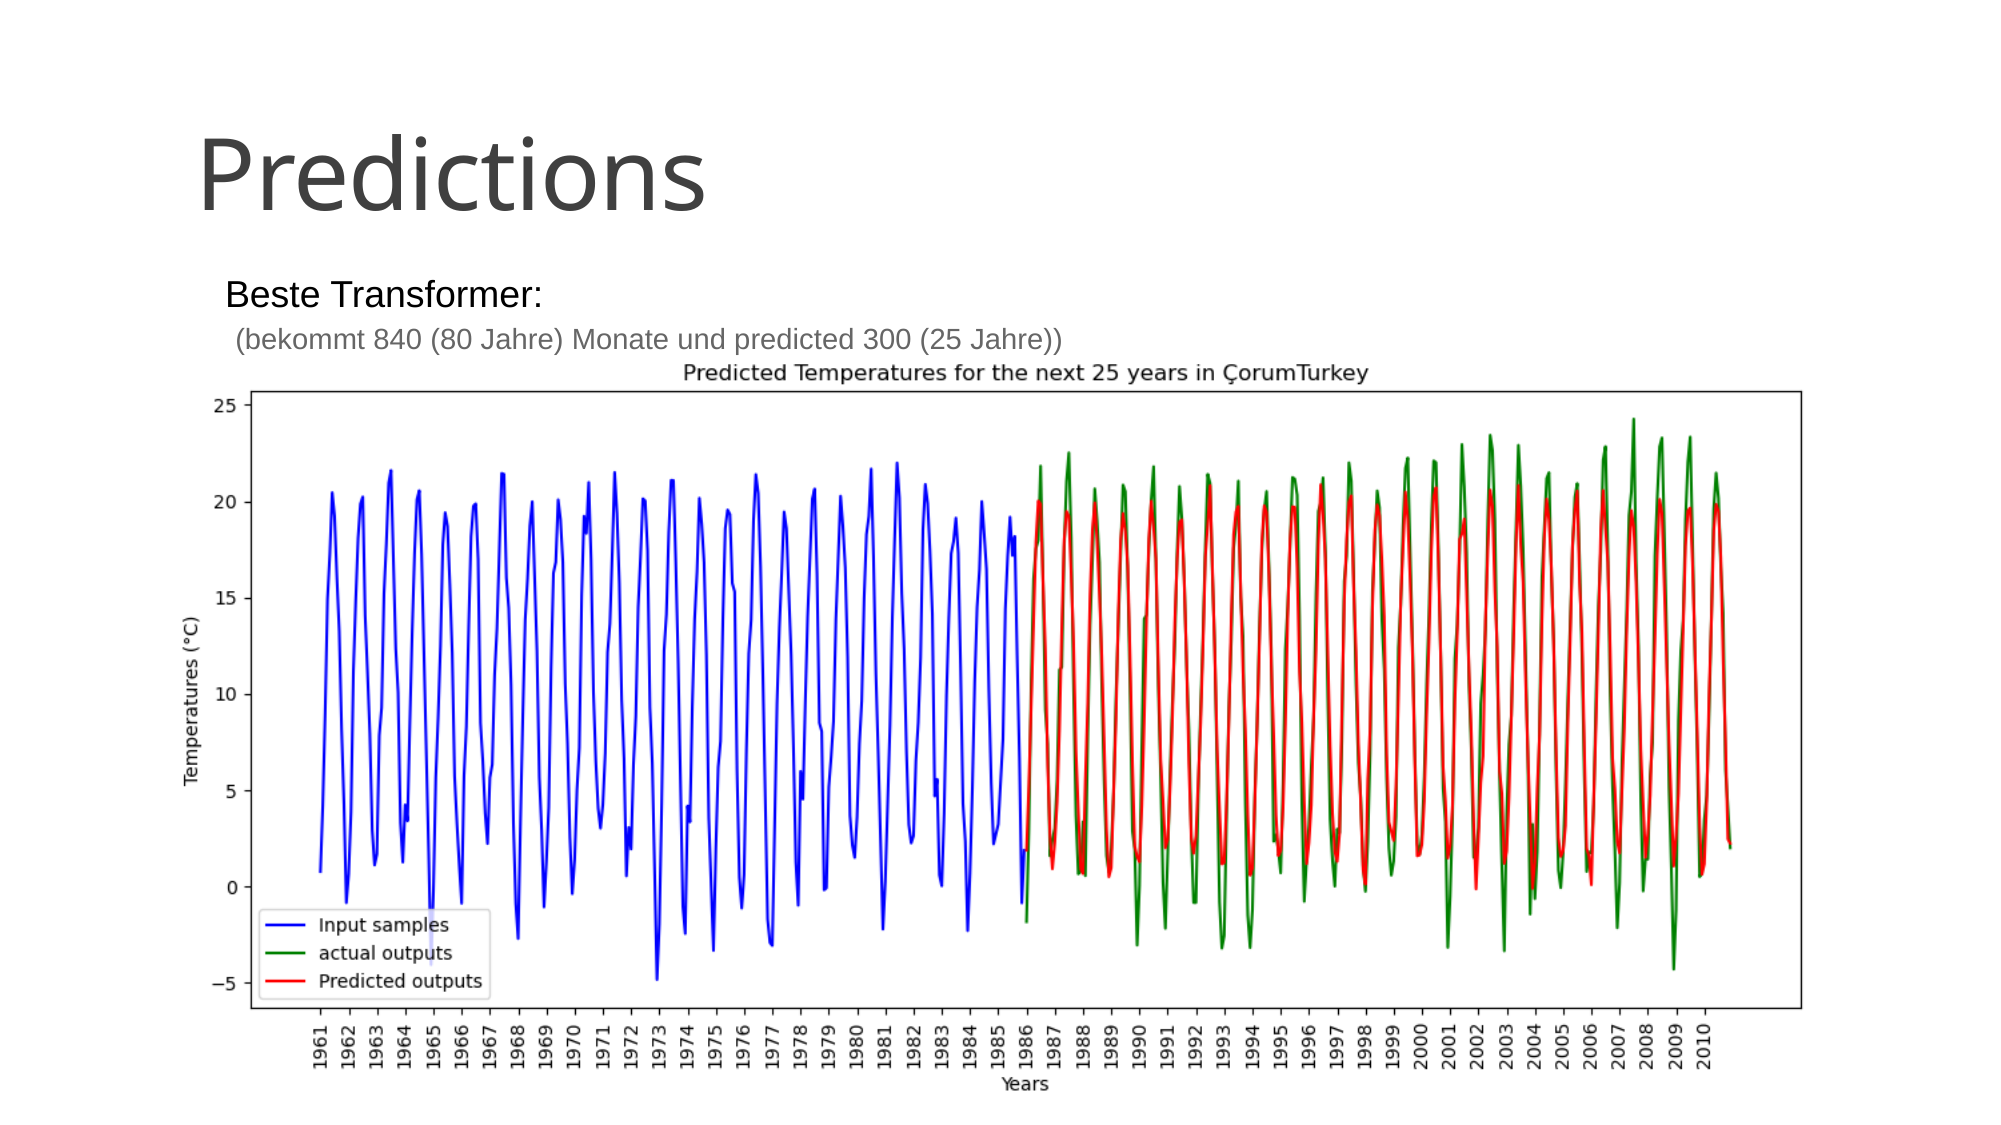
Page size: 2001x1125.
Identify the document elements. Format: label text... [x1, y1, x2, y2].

picture [0, 295, 2000, 1096]
title Predictions [180, 0, 1831, 238]
text_box Beste Transformer: (bekommt 840 (80 Jahre) Monate und predicted 300 (25 Jahre)) [210, 265, 1684, 365]
